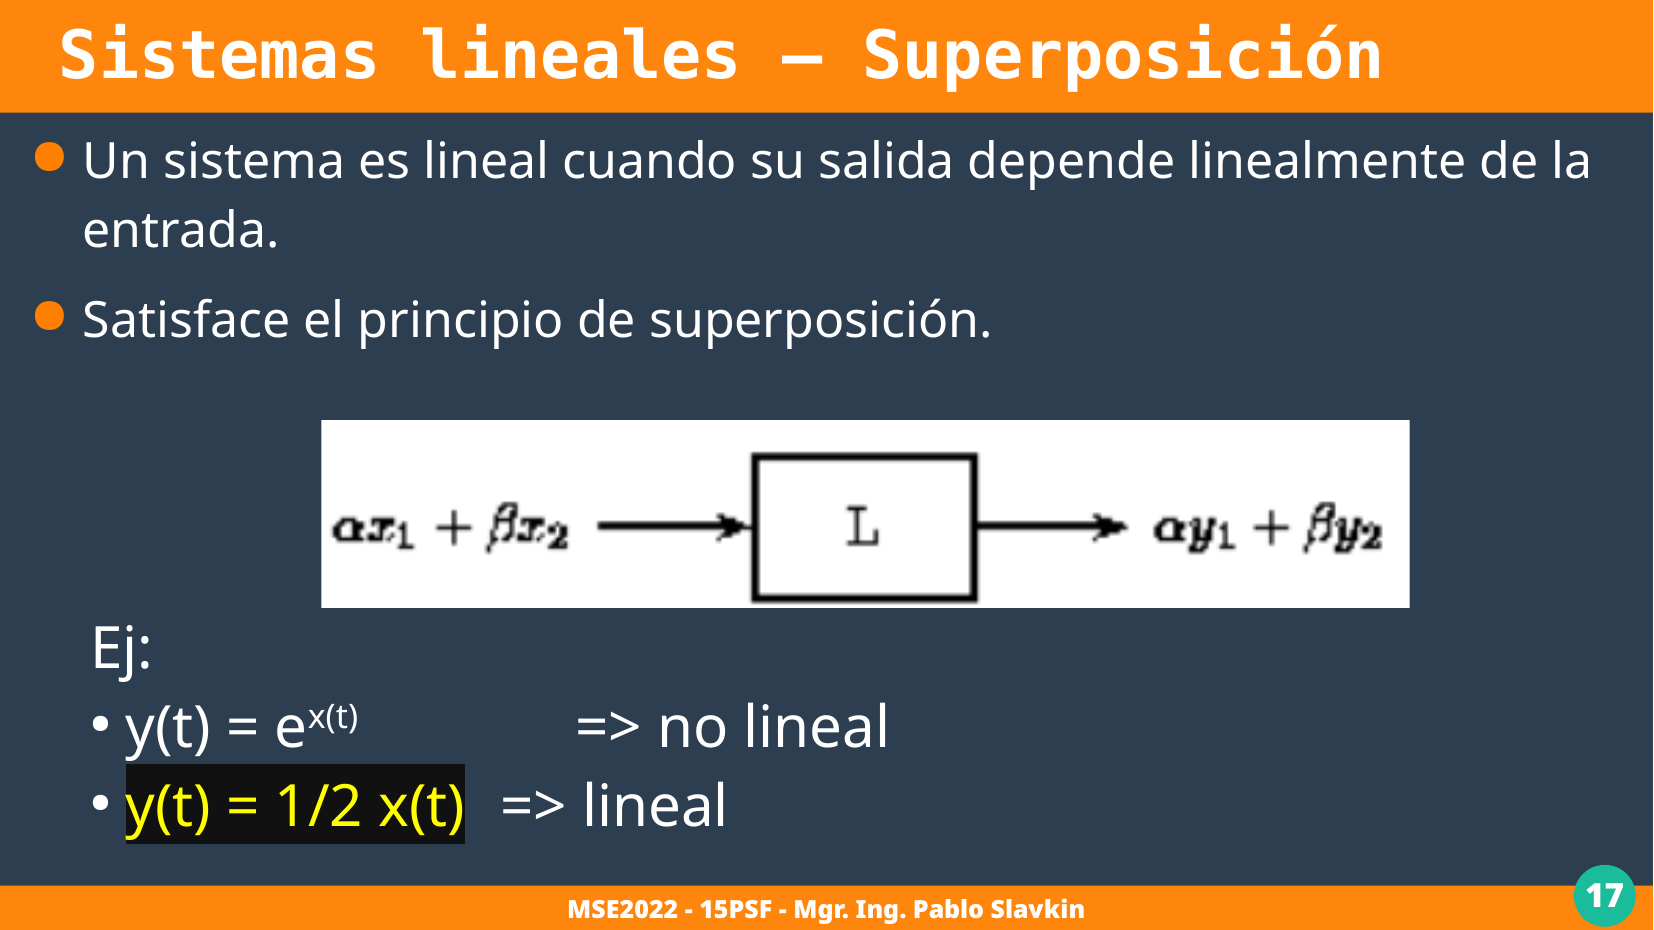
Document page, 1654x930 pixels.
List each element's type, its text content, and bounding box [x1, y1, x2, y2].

picture [321, 420, 1410, 608]
list Un sistema es lineal cuando su salida depende linealmente de la entrada. Satisface el principio de superposición. [11, 125, 1612, 525]
text_box Ej: y(t) = ex(t) => no lineal y(t) = 1/2 x(t) => lineal [75, 592, 794, 857]
title Sistemas lineales – Superposición [58, 16, 1594, 125]
